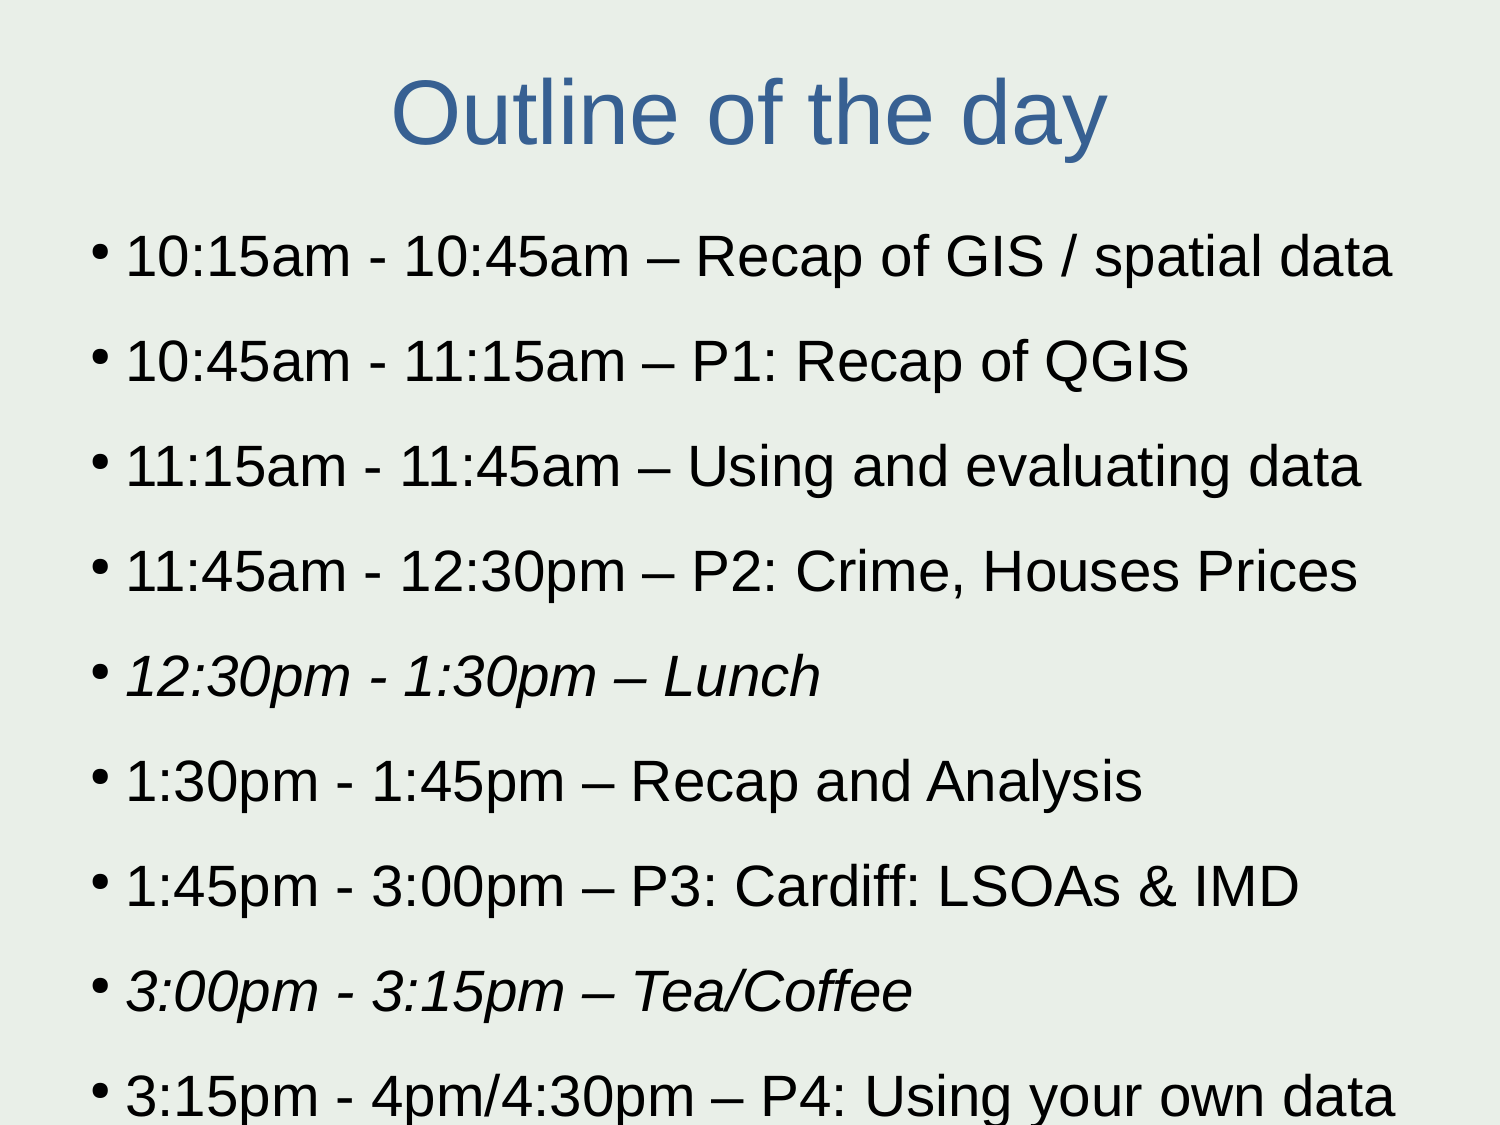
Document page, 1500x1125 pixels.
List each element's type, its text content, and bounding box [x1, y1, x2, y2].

text_box Outline of the day [74, 45, 1425, 175]
text_box 10:15am - 10:45am – Recap of GIS / spatial data 10:45am - 11:15am – P1: Recap of QGIS 11:15am - 11:45am – Using and evaluating data 11:45am - 12:30pm – P2: Crime, Houses Prices 12:30pm - 1:30pm – Lunch 1:30pm - 1:45pm – Recap and Analysis 1:45pm - 3:00pm – P3: Cardiff: LSOAs & IMD 3:00pm - 3:15pm – Tea/Coffee 3:15pm - 4pm/4:30pm – P4: Using your own data [74, 175, 1425, 1046]
